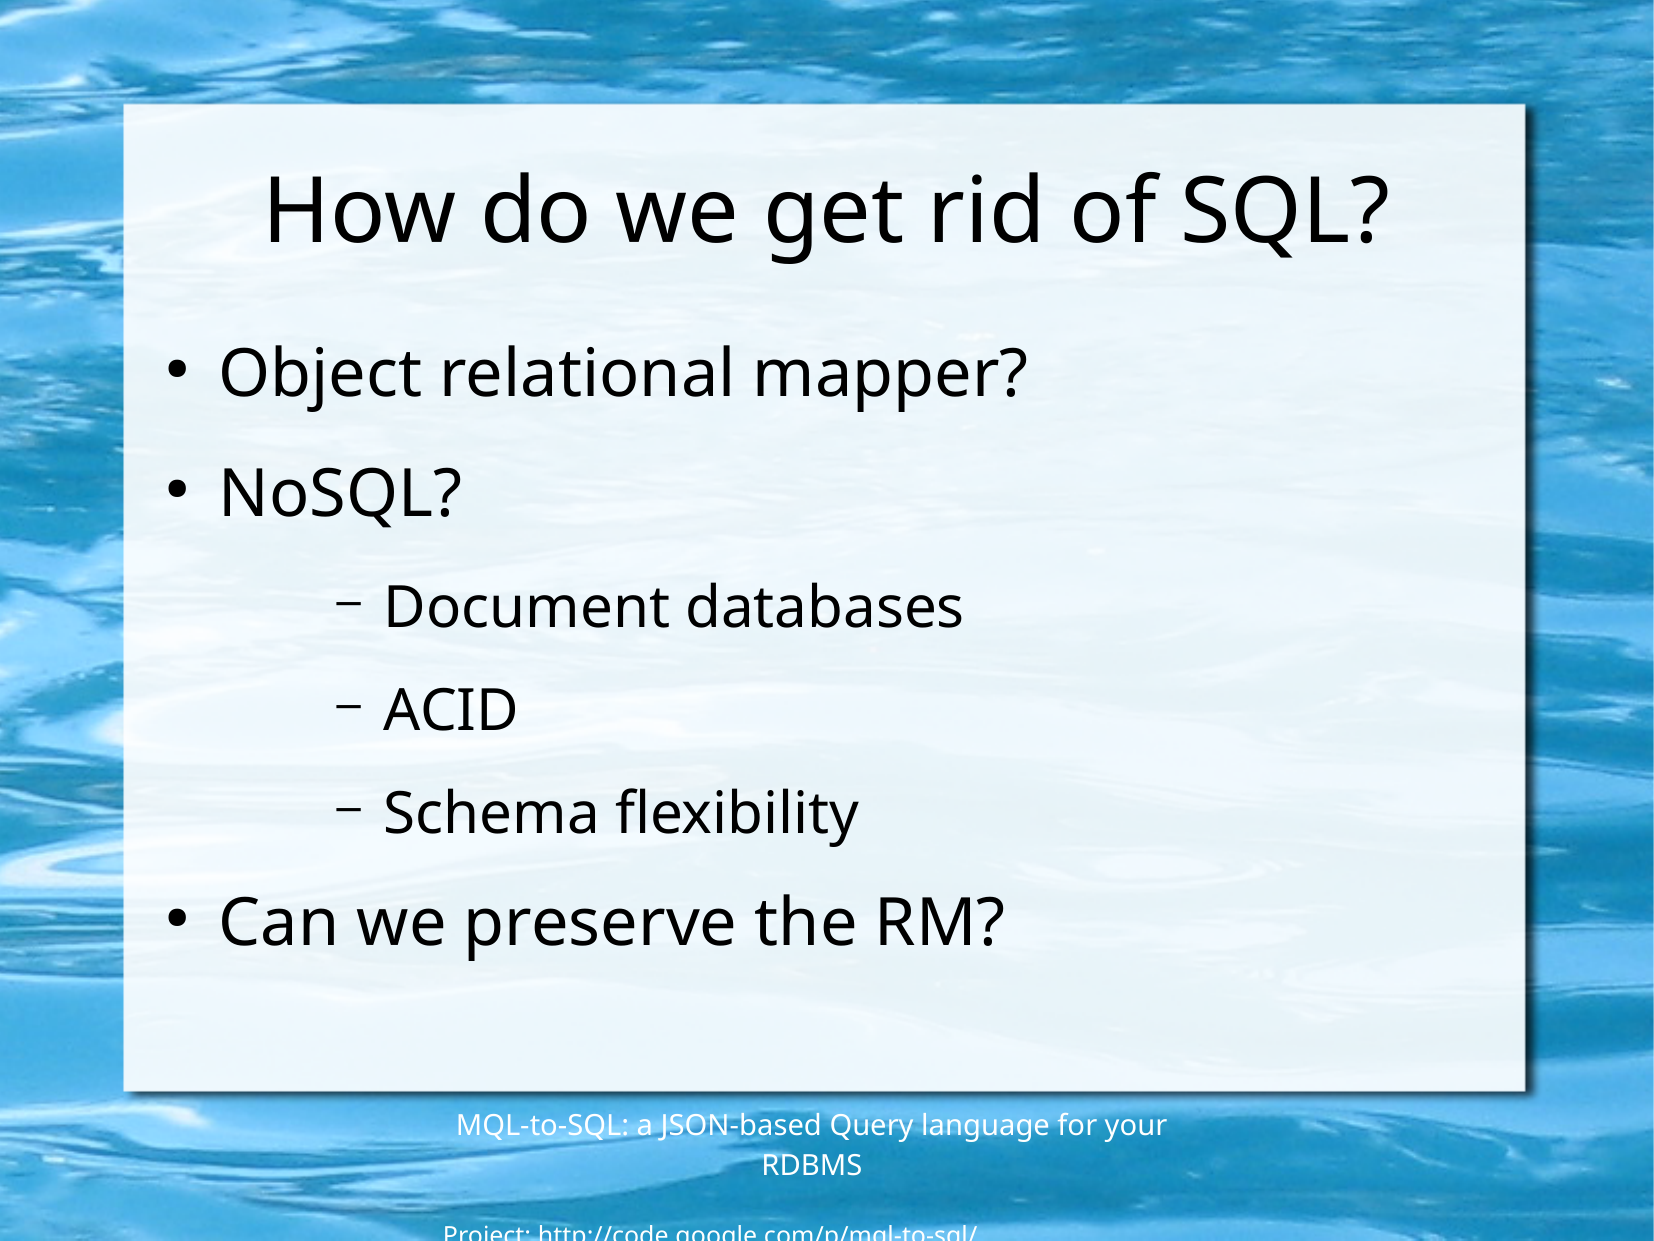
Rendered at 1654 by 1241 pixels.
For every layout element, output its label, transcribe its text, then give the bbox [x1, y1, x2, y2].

picture [0, 0, 1654, 1241]
picture [575, 1232, 583, 1241]
picture [852, 1232, 859, 1241]
picture [710, 1232, 717, 1241]
picture [679, 1232, 686, 1241]
picture [876, 1232, 883, 1241]
picture [643, 1232, 650, 1241]
picture [471, 1232, 478, 1241]
picture [780, 1232, 787, 1241]
picture [804, 1232, 810, 1241]
picture [950, 1232, 957, 1241]
picture [694, 1232, 701, 1241]
title How do we get rid of SQL? [147, 118, 1506, 296]
picture [827, 1232, 835, 1241]
picture [861, 1232, 867, 1241]
list Object relational mapper? NoSQL? Document databases ACID Schema flexibility Can we preserve the RM? [147, 324, 1506, 1049]
picture [725, 1232, 732, 1241]
picture [447, 1228, 454, 1235]
picture [914, 1232, 921, 1241]
picture [541, 1232, 548, 1241]
picture [795, 1232, 802, 1241]
picture [628, 1232, 635, 1241]
